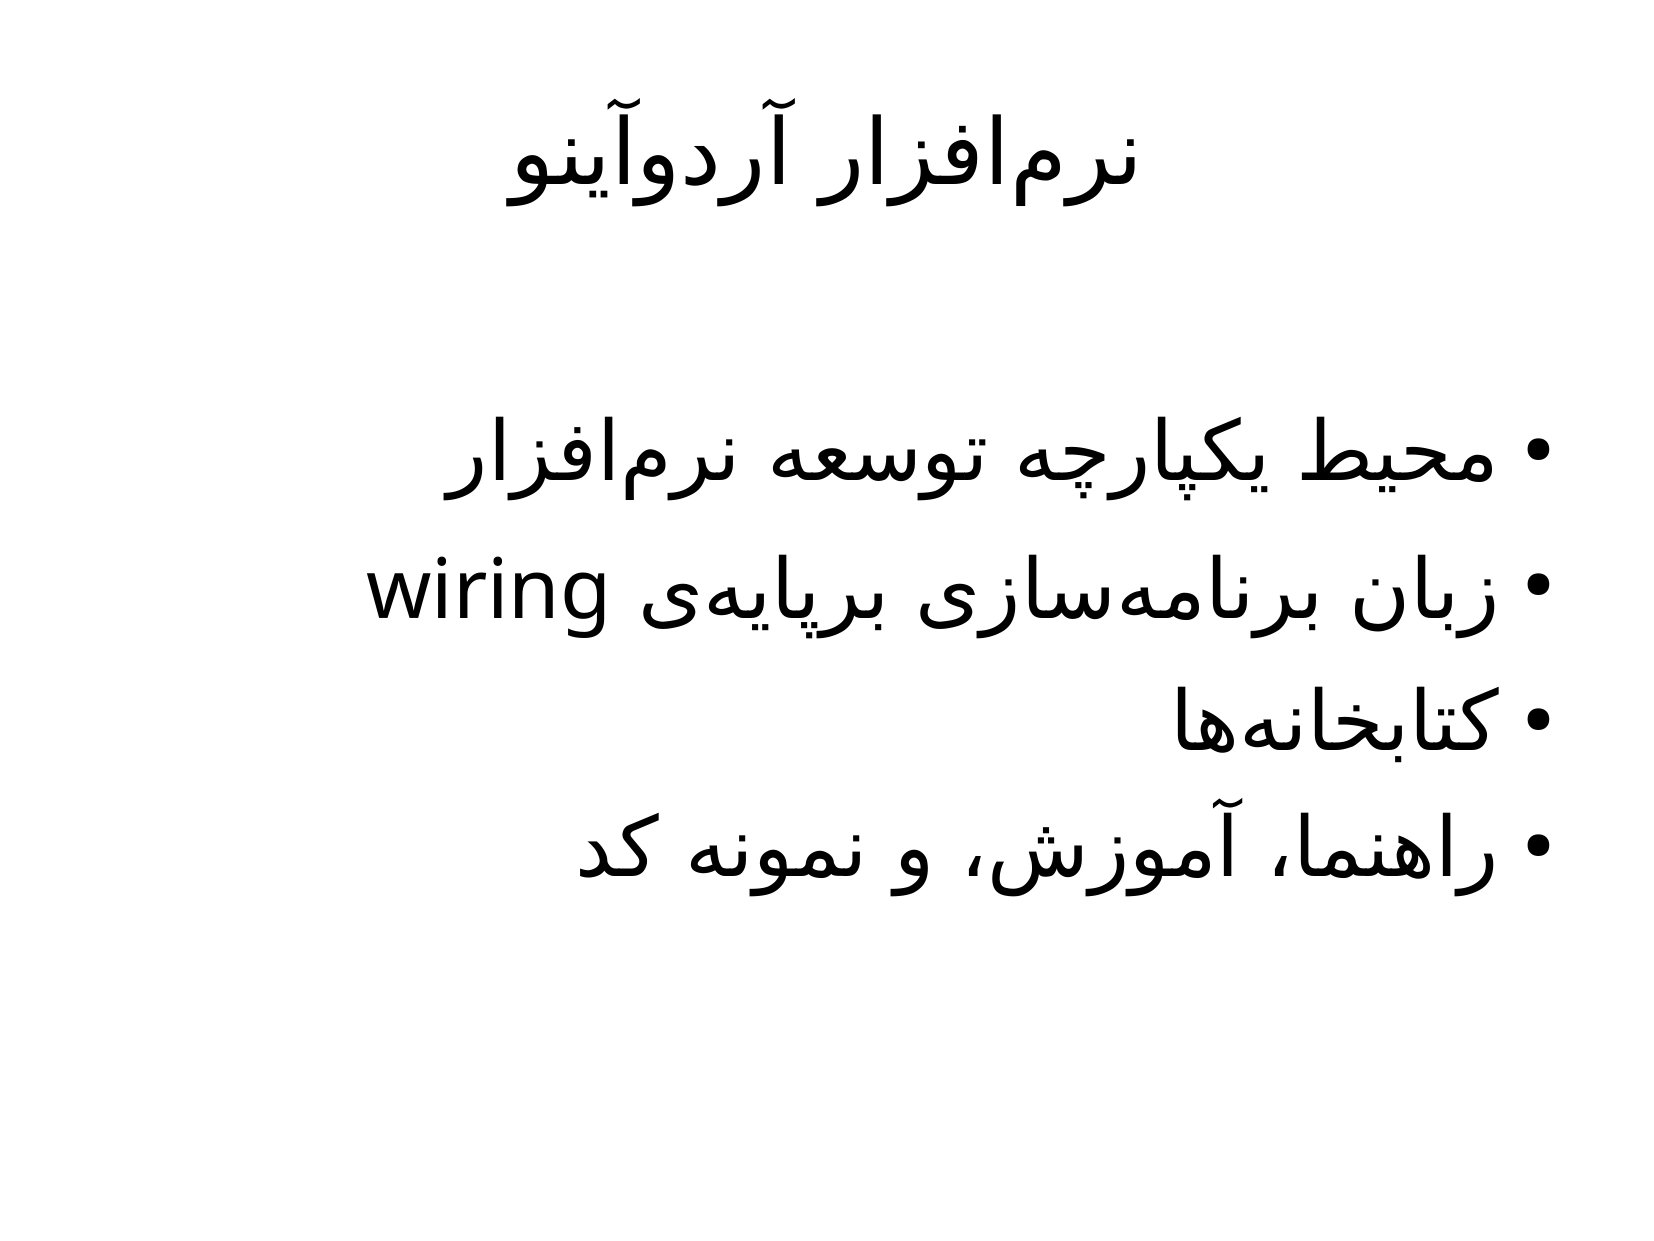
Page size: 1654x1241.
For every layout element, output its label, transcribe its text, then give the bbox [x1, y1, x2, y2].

text_box [82, 290, 1571, 1010]
title نرم‌افزار آردوآینو [82, 49, 1571, 257]
